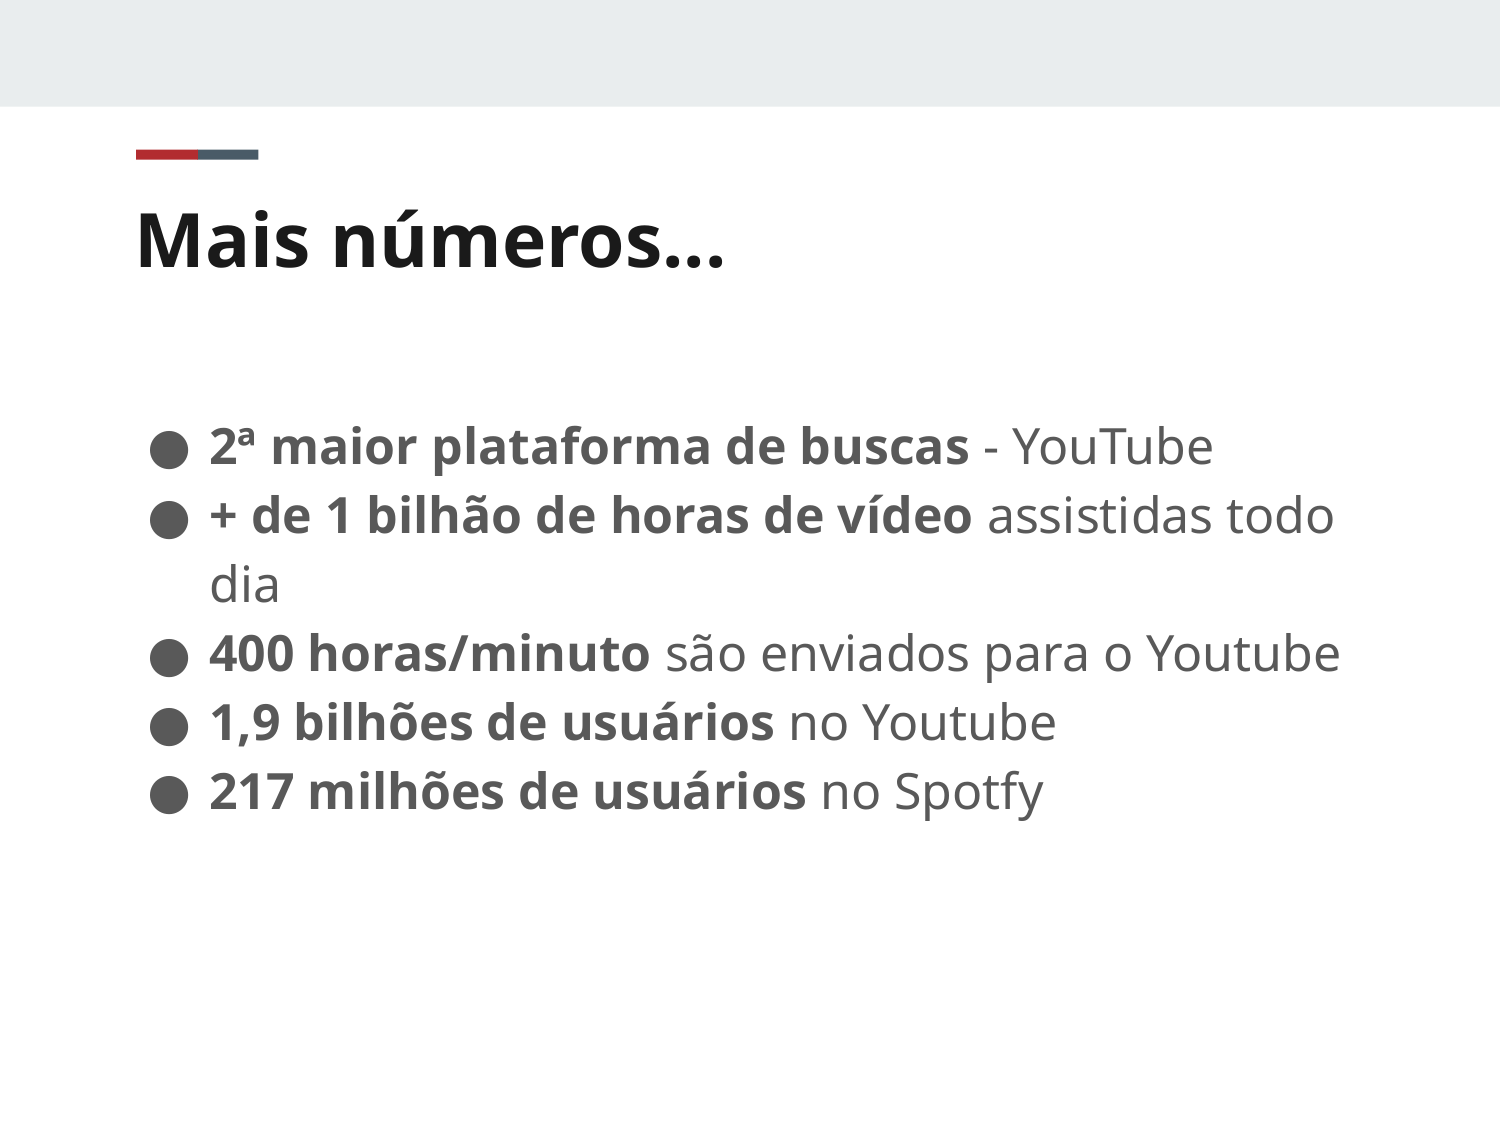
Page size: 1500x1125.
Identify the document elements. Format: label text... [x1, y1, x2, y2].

list 2ª maior plataforma de buscas - YouTube + de 1 bilhão de horas de vídeo assistidas todo dia 400 horas/minuto são enviados para o Youtube 1,9 bilhões de usuários no Youtube 217 milhões de usuários no Spotfy [119, 390, 1381, 1010]
title Mais números... [119, 177, 1381, 295]
